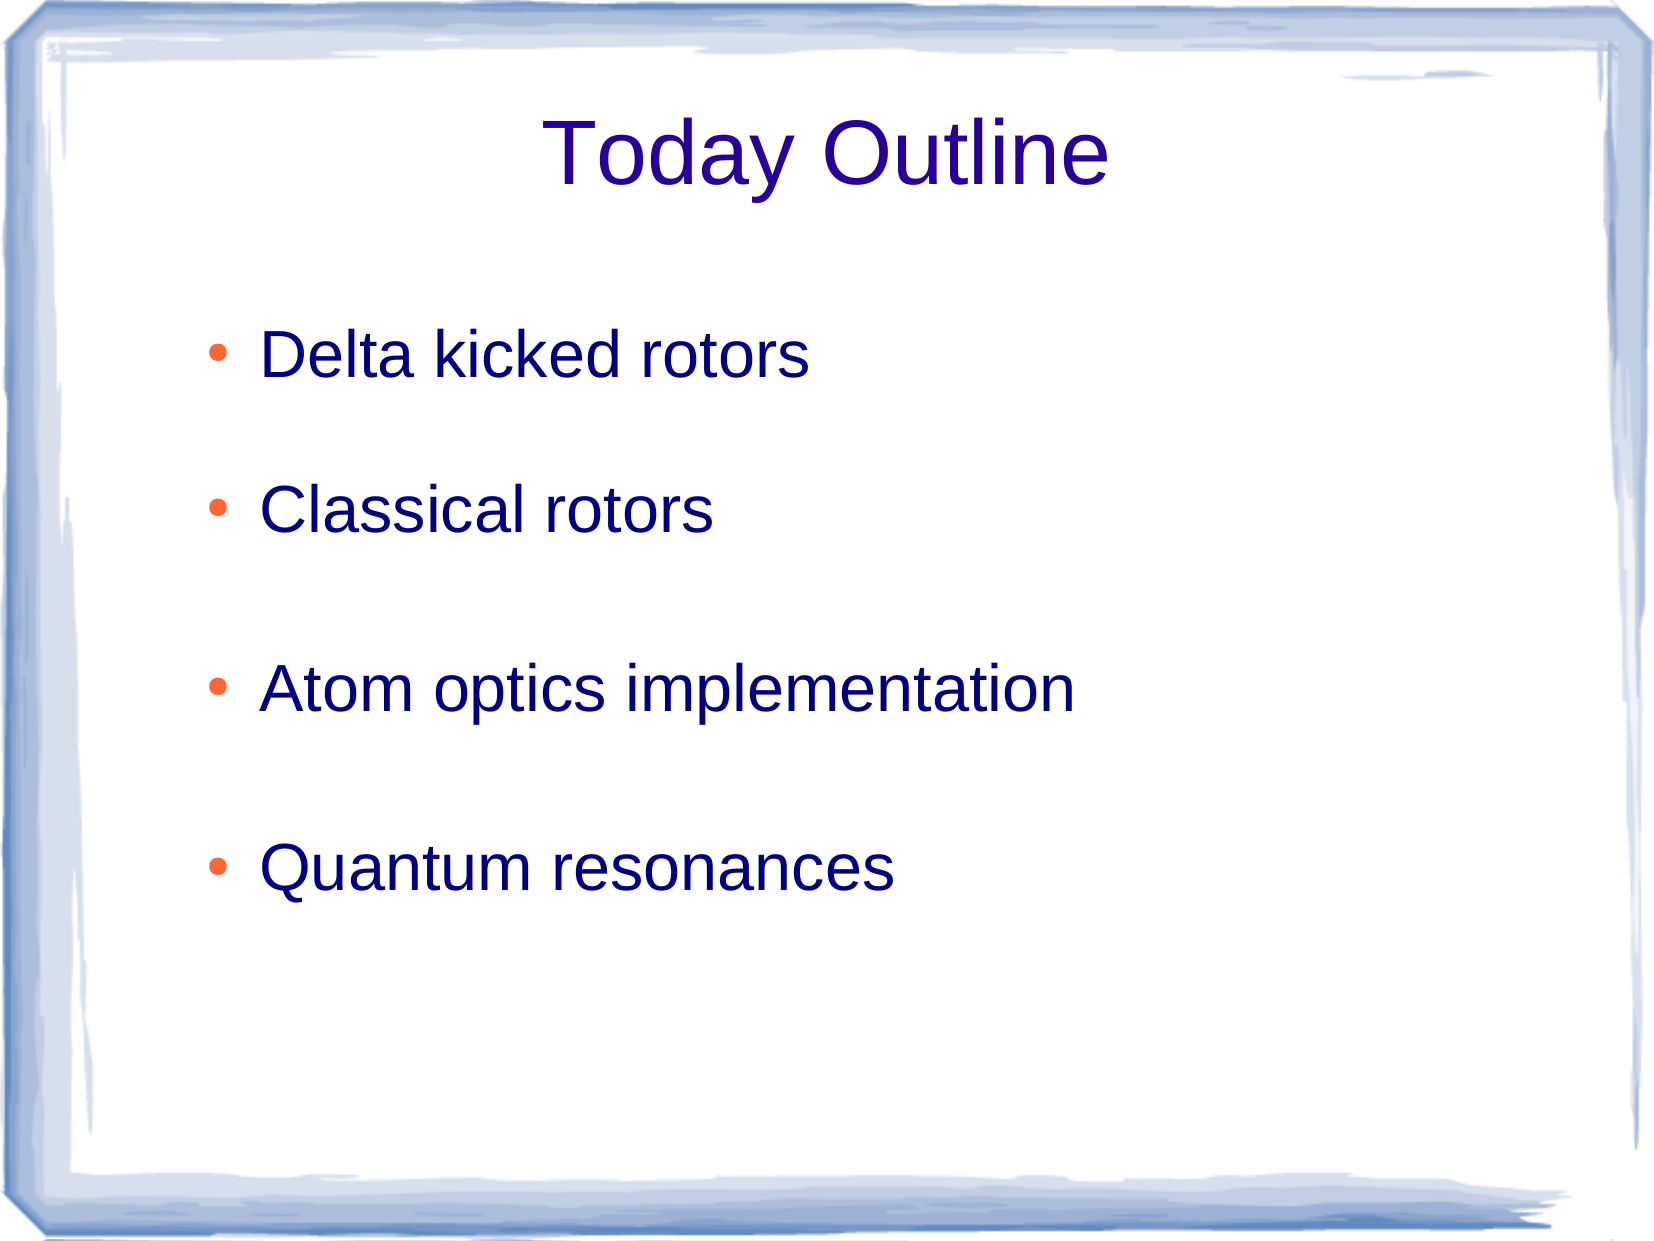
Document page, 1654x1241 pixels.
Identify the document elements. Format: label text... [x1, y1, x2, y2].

list Delta kicked rotors Classical rotors Atom optics implementation Quantum resonances [188, 242, 1601, 1194]
picture [0, 0, 1654, 1241]
title Today Outline [82, 49, 1571, 257]
